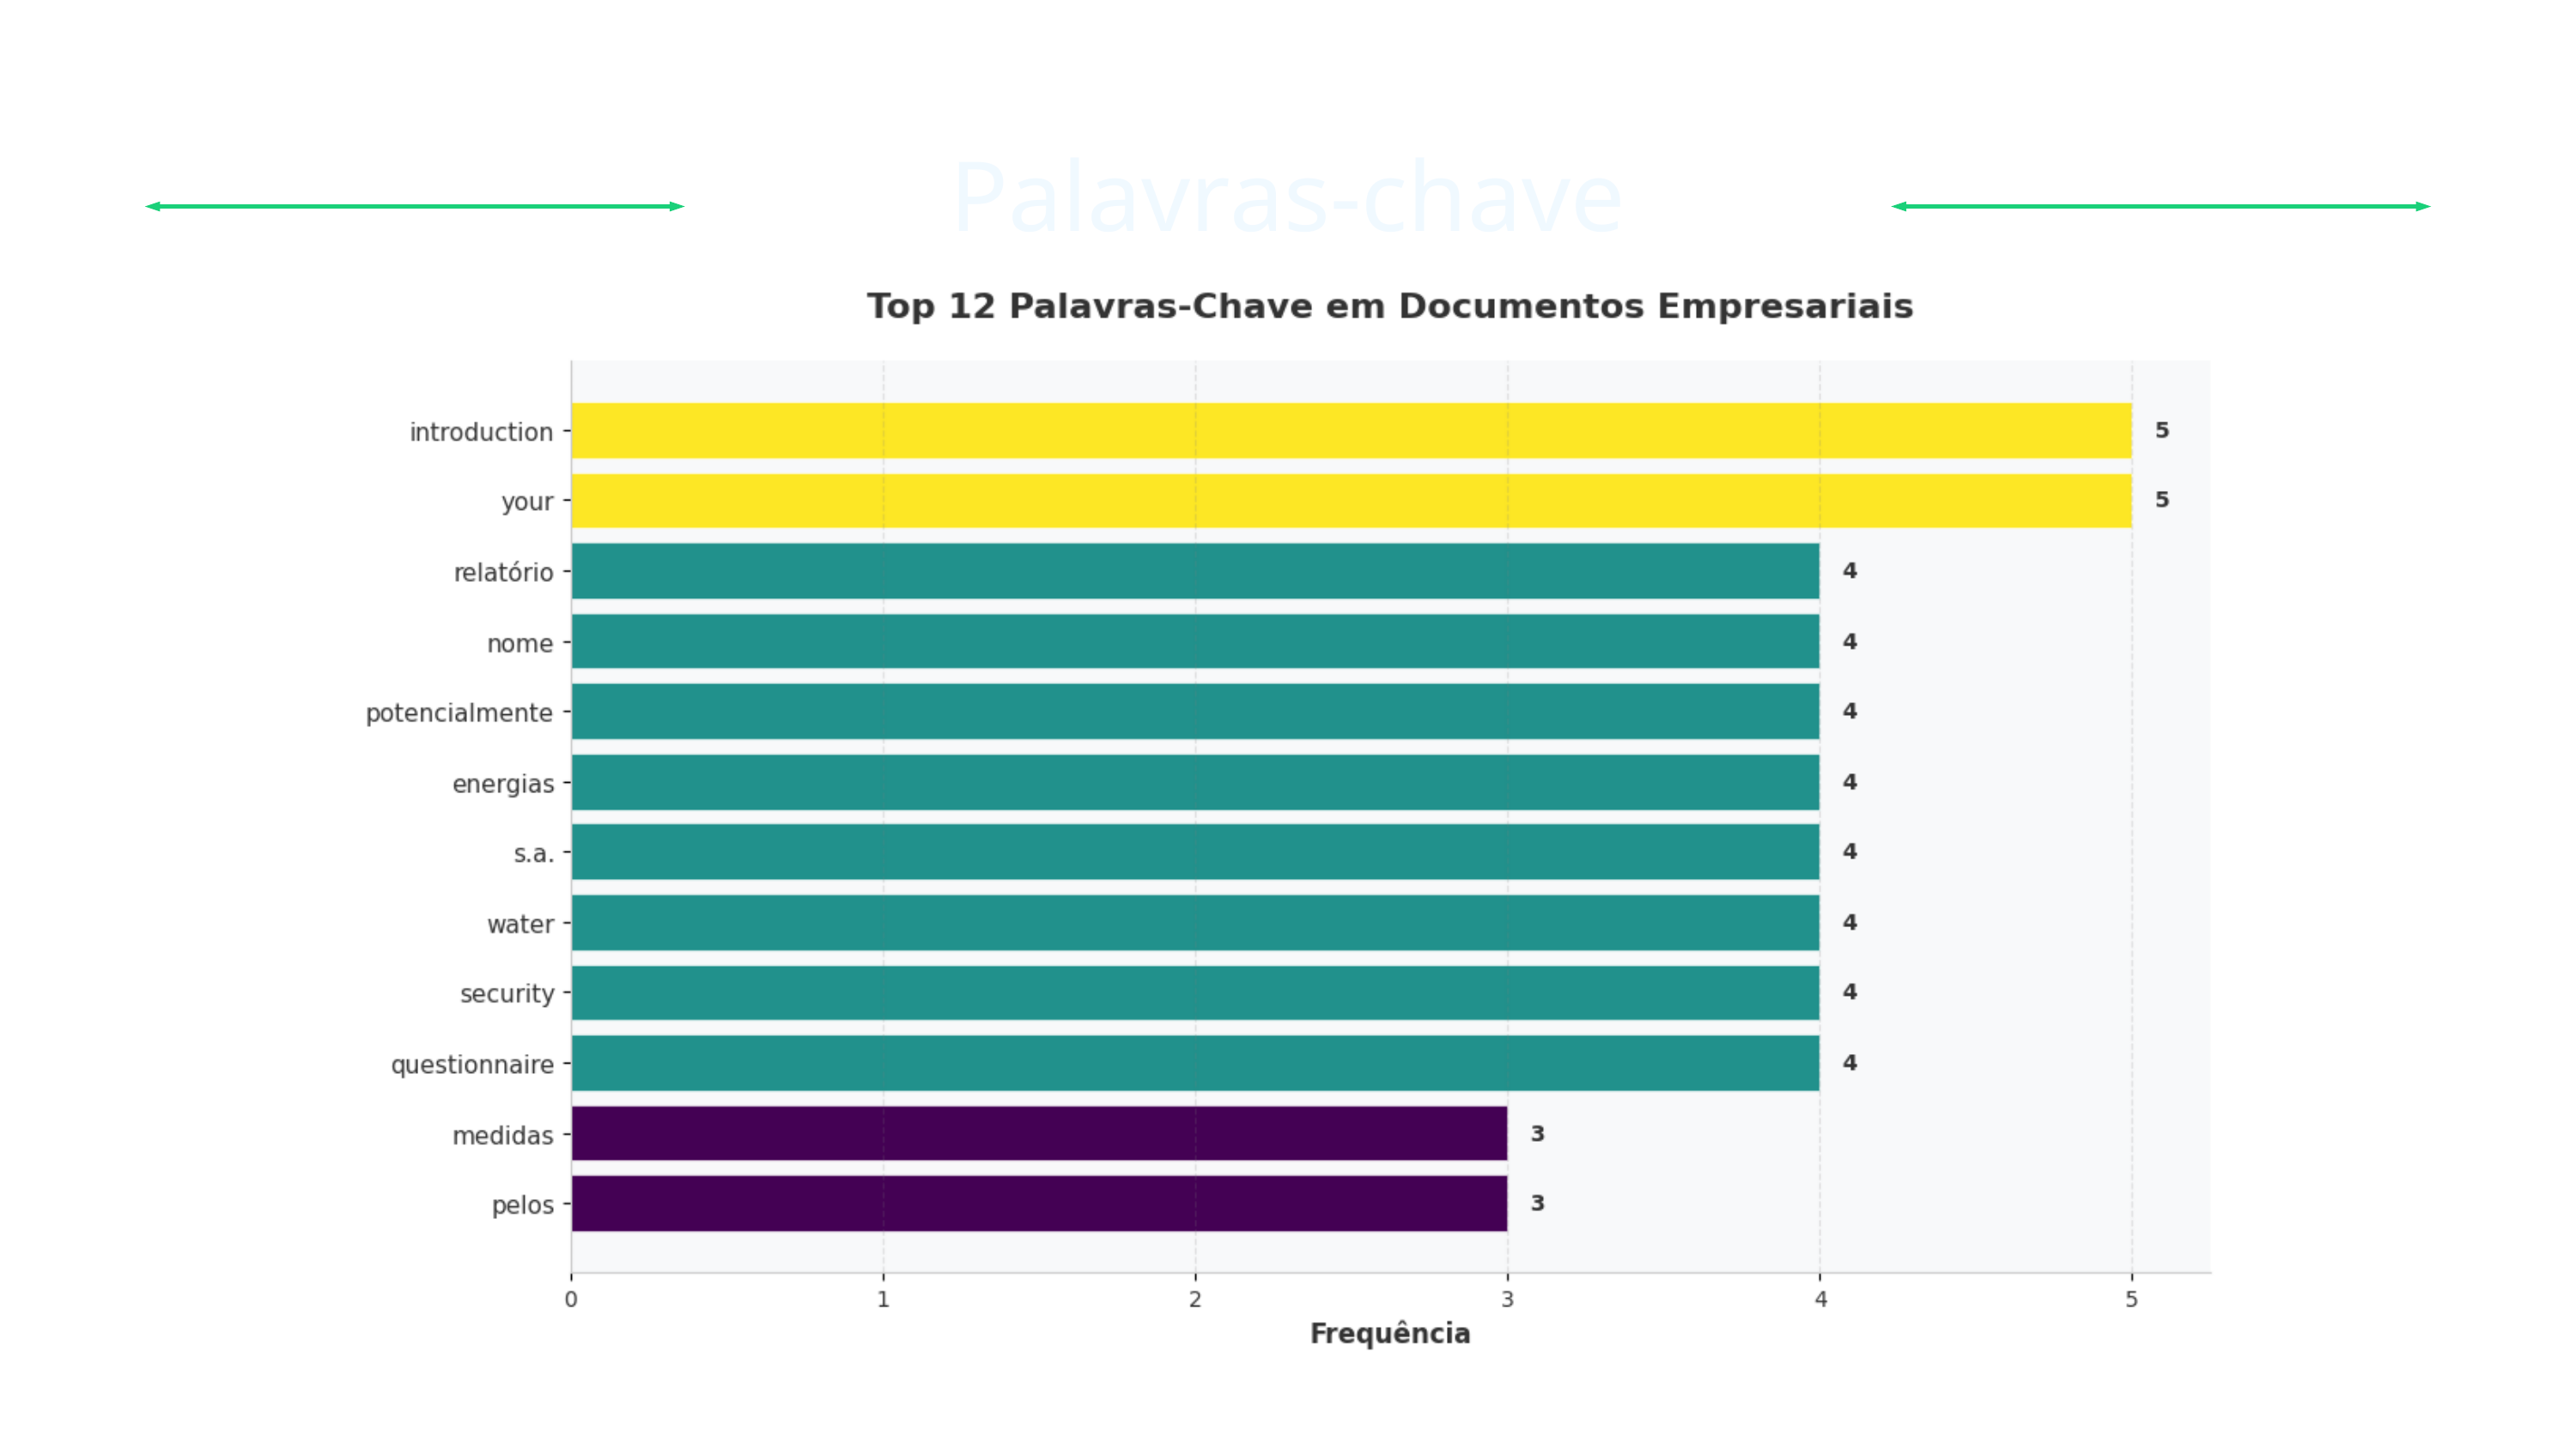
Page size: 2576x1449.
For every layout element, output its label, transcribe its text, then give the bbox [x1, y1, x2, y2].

picture [350, 277, 2225, 1364]
text_box Palavras-chave [499, 135, 2077, 252]
